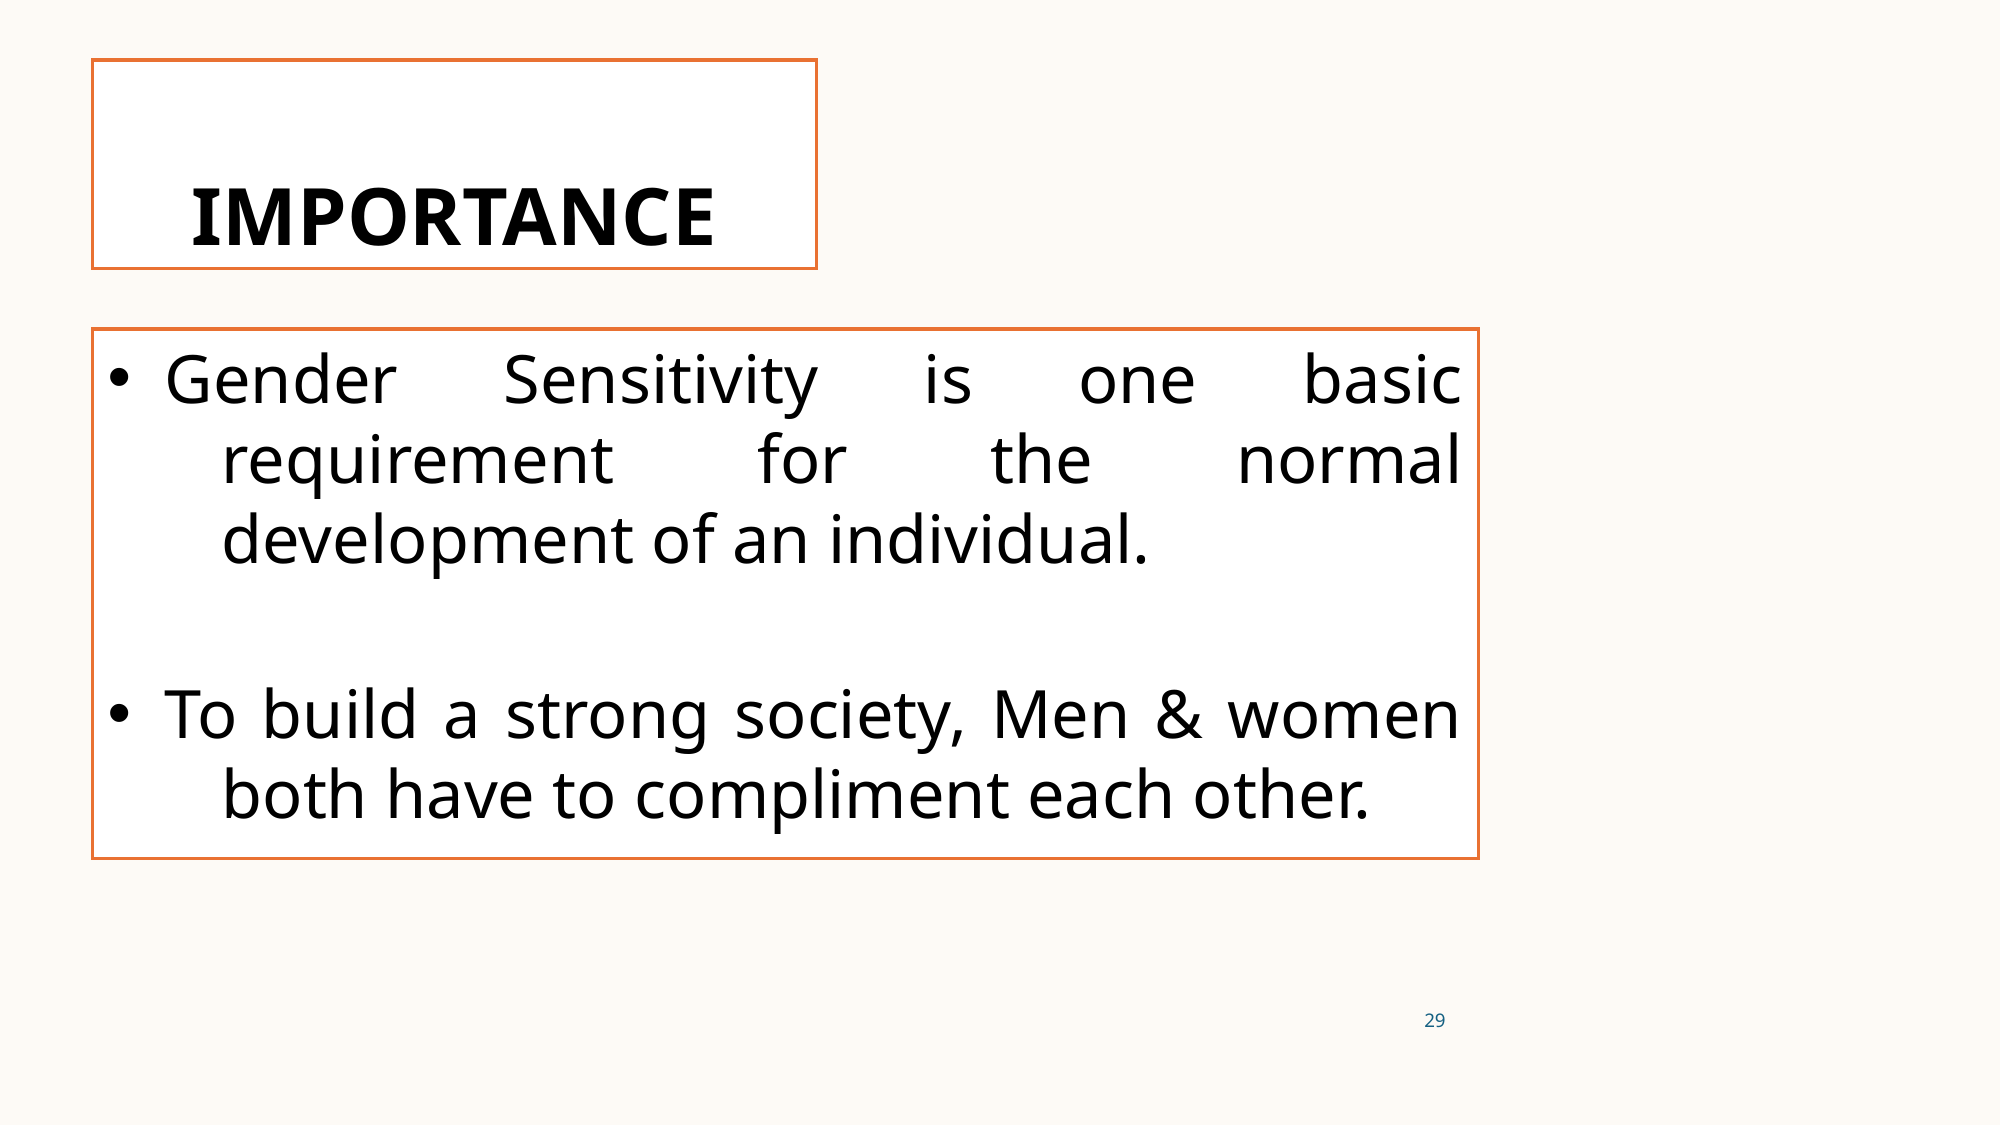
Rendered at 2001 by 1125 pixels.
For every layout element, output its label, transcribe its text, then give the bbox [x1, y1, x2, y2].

text_box [1409, 991, 1522, 1051]
list Gender Sensitivity is one basic requirement for the normal development of an individual. To build a strong society, Men & women both have to compliment each other. [92, 328, 1479, 859]
title Importance [92, 60, 817, 269]
